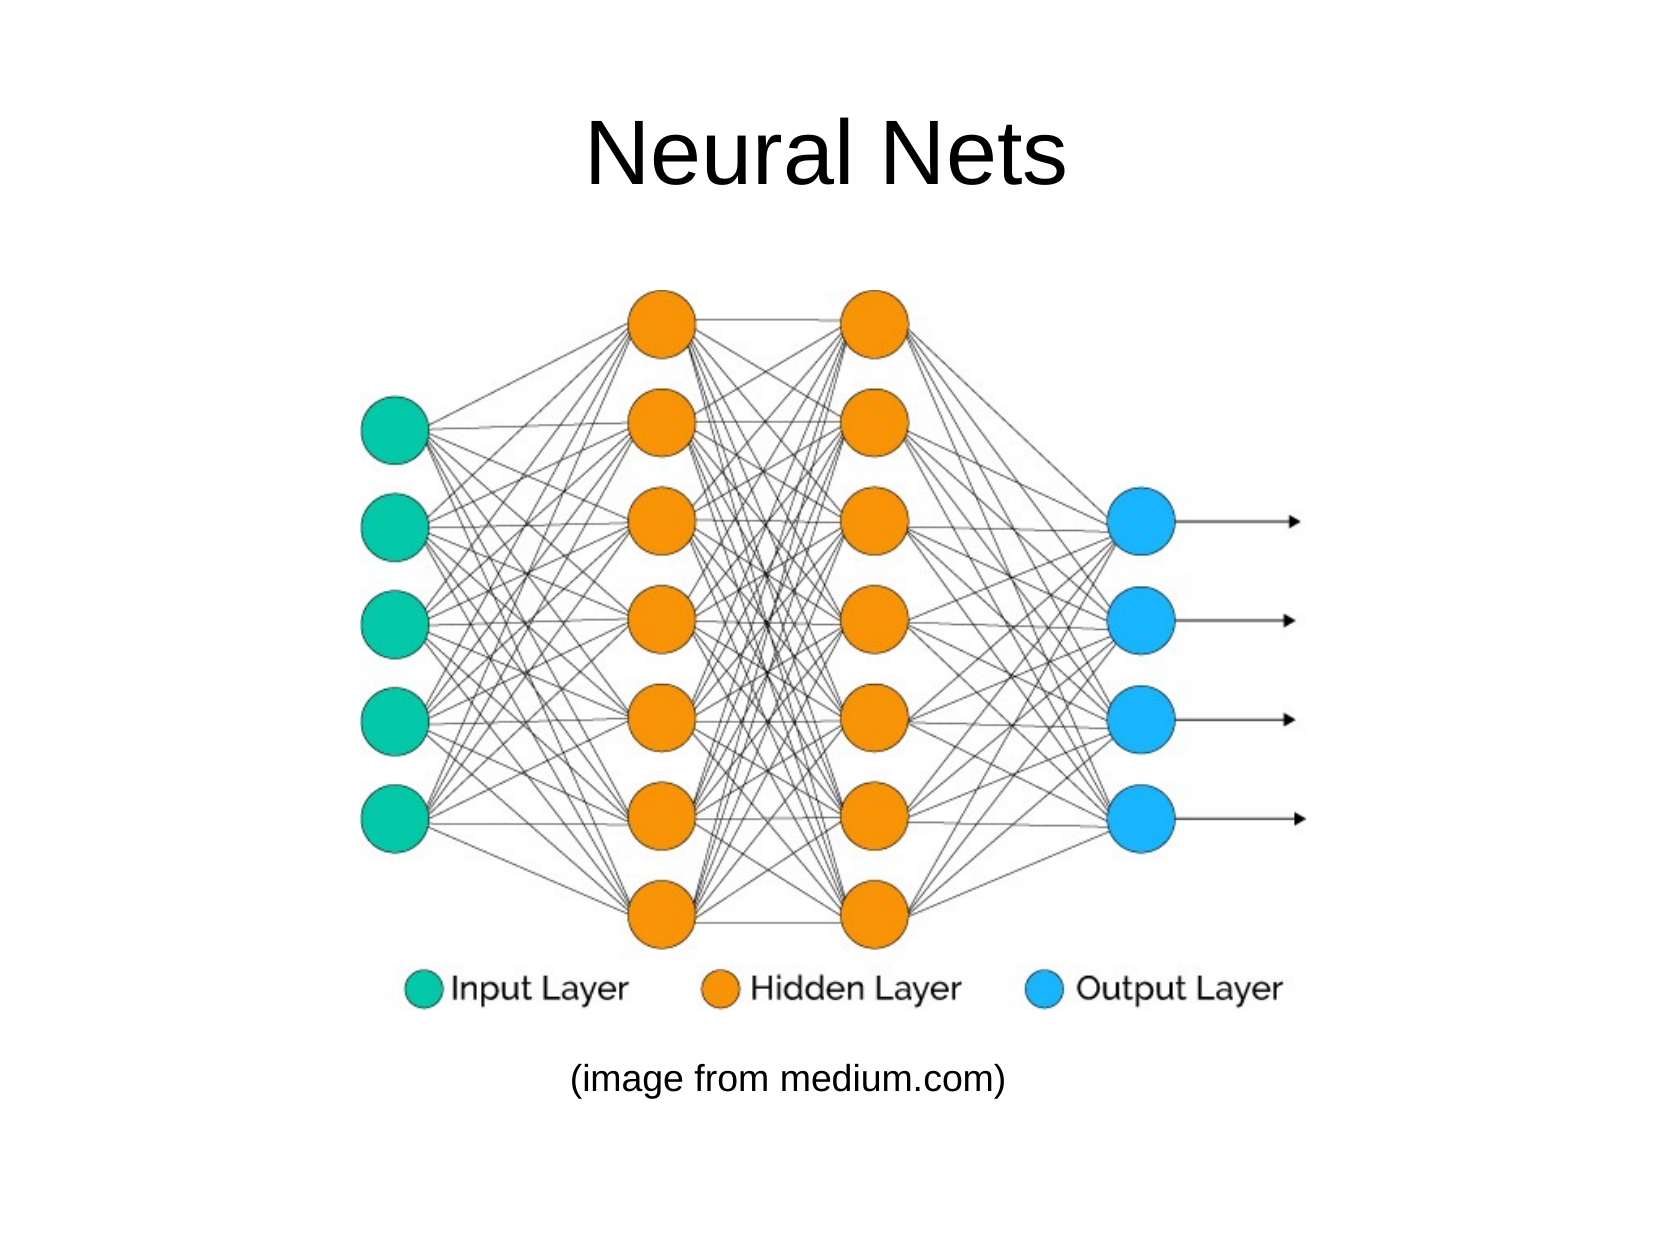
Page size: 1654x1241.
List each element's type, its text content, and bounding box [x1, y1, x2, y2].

picture [360, 290, 1306, 1010]
text_box (image from medium.com) [555, 1050, 1081, 1107]
title Neural Nets [82, 49, 1571, 257]
